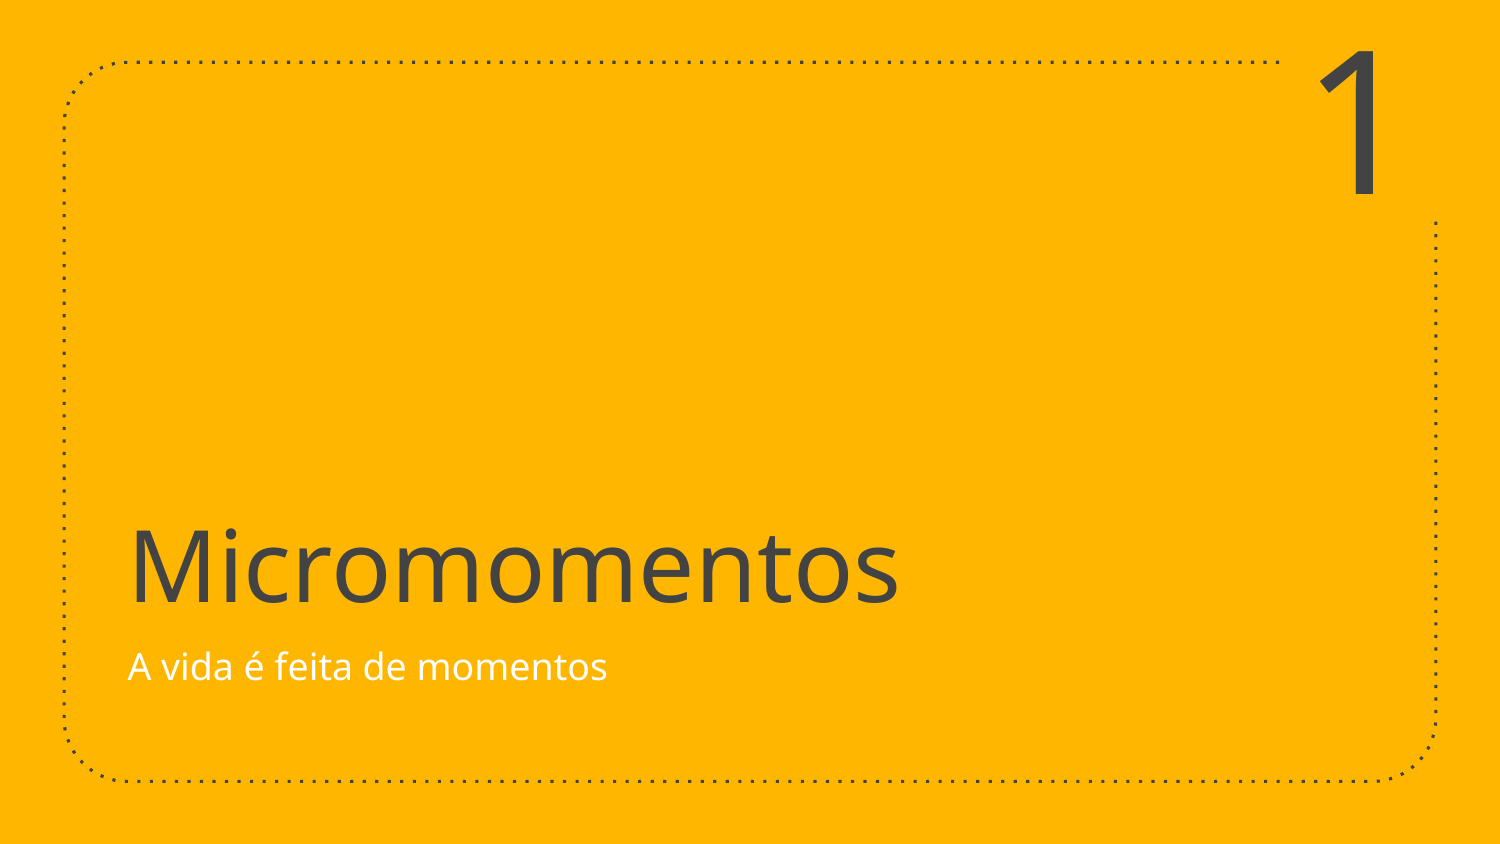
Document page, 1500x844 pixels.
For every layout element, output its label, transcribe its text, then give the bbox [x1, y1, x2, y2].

title Micromomentos [112, 447, 1388, 628]
subtitle A vida é feita de momentos [112, 628, 1388, 758]
text_box 1 [1281, 0, 1439, 229]
